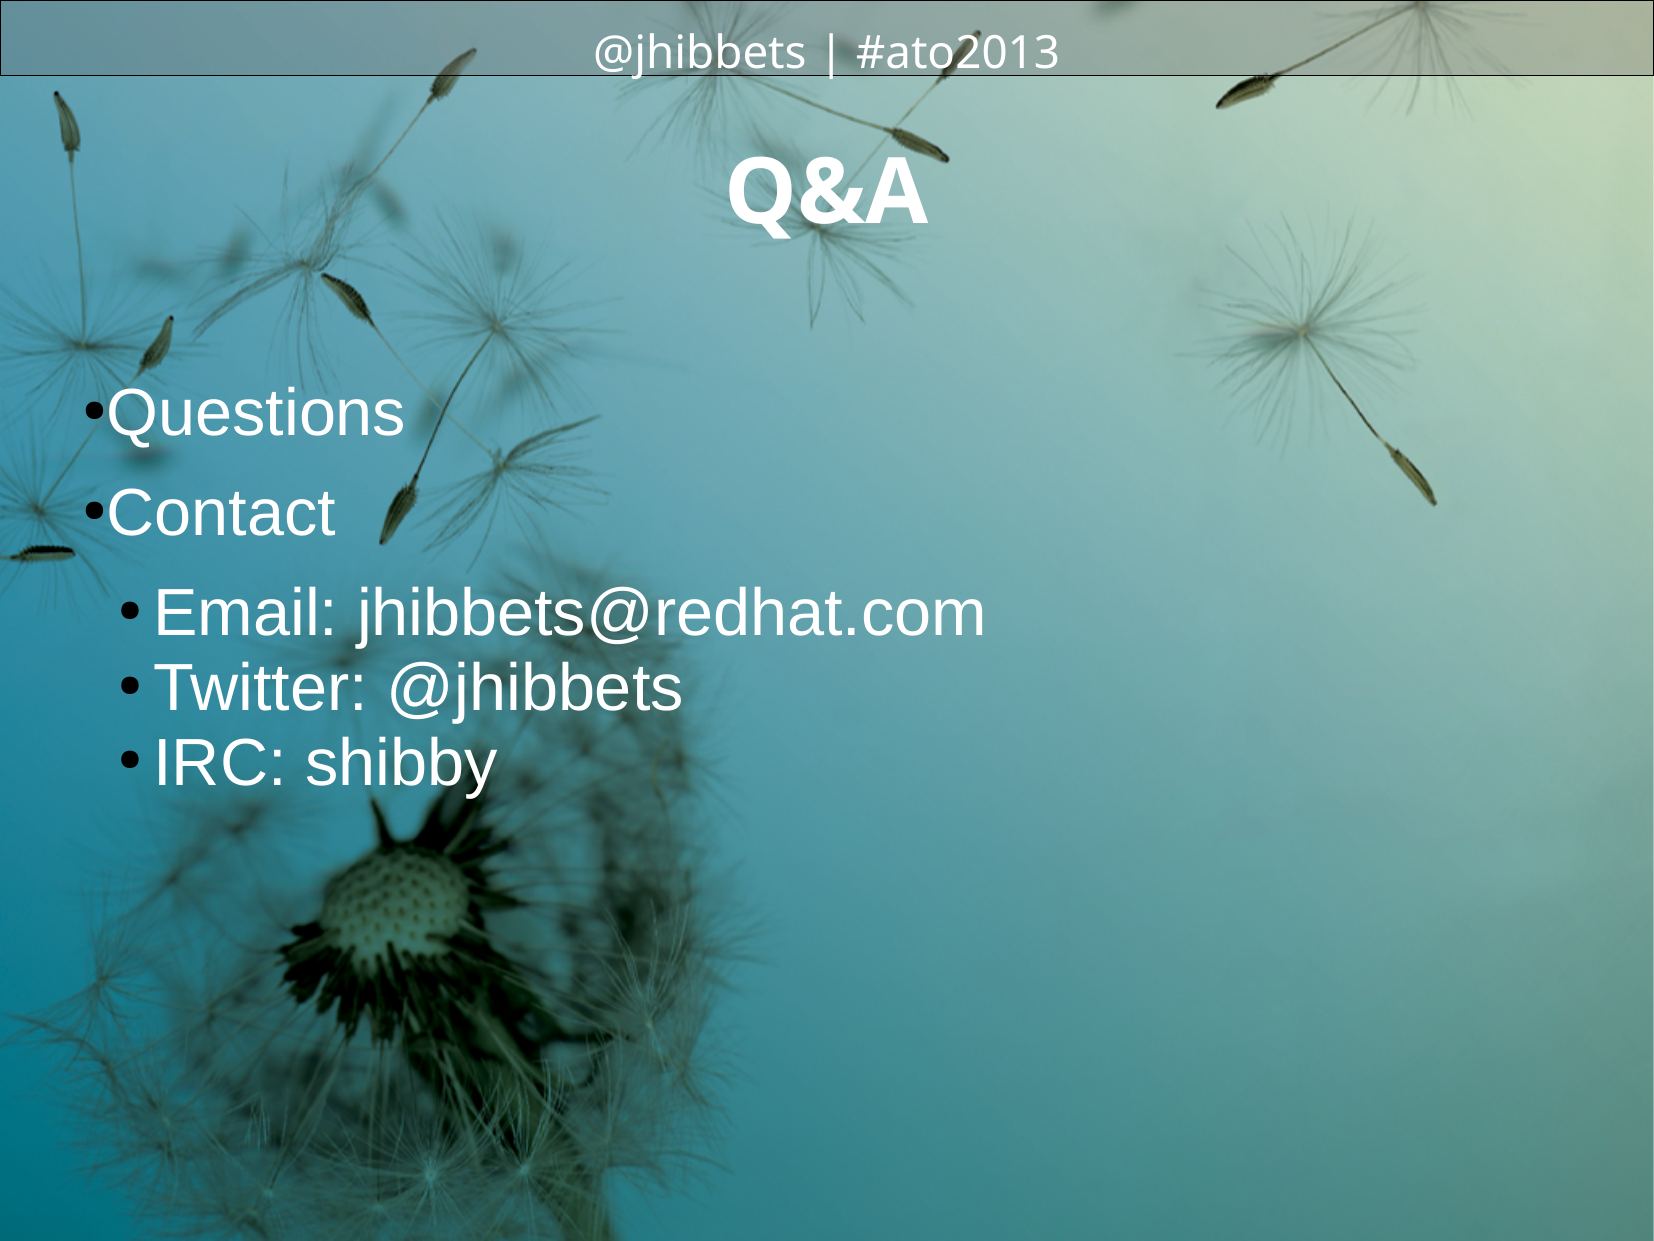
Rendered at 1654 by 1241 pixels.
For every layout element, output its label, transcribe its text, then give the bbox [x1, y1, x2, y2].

picture [0, 76, 1654, 1241]
subtitle Questions Contact Email: jhibbets@redhat.com Twitter: @jhibbets IRC: shibby [82, 290, 1571, 1109]
title Q&A [82, 84, 1571, 290]
